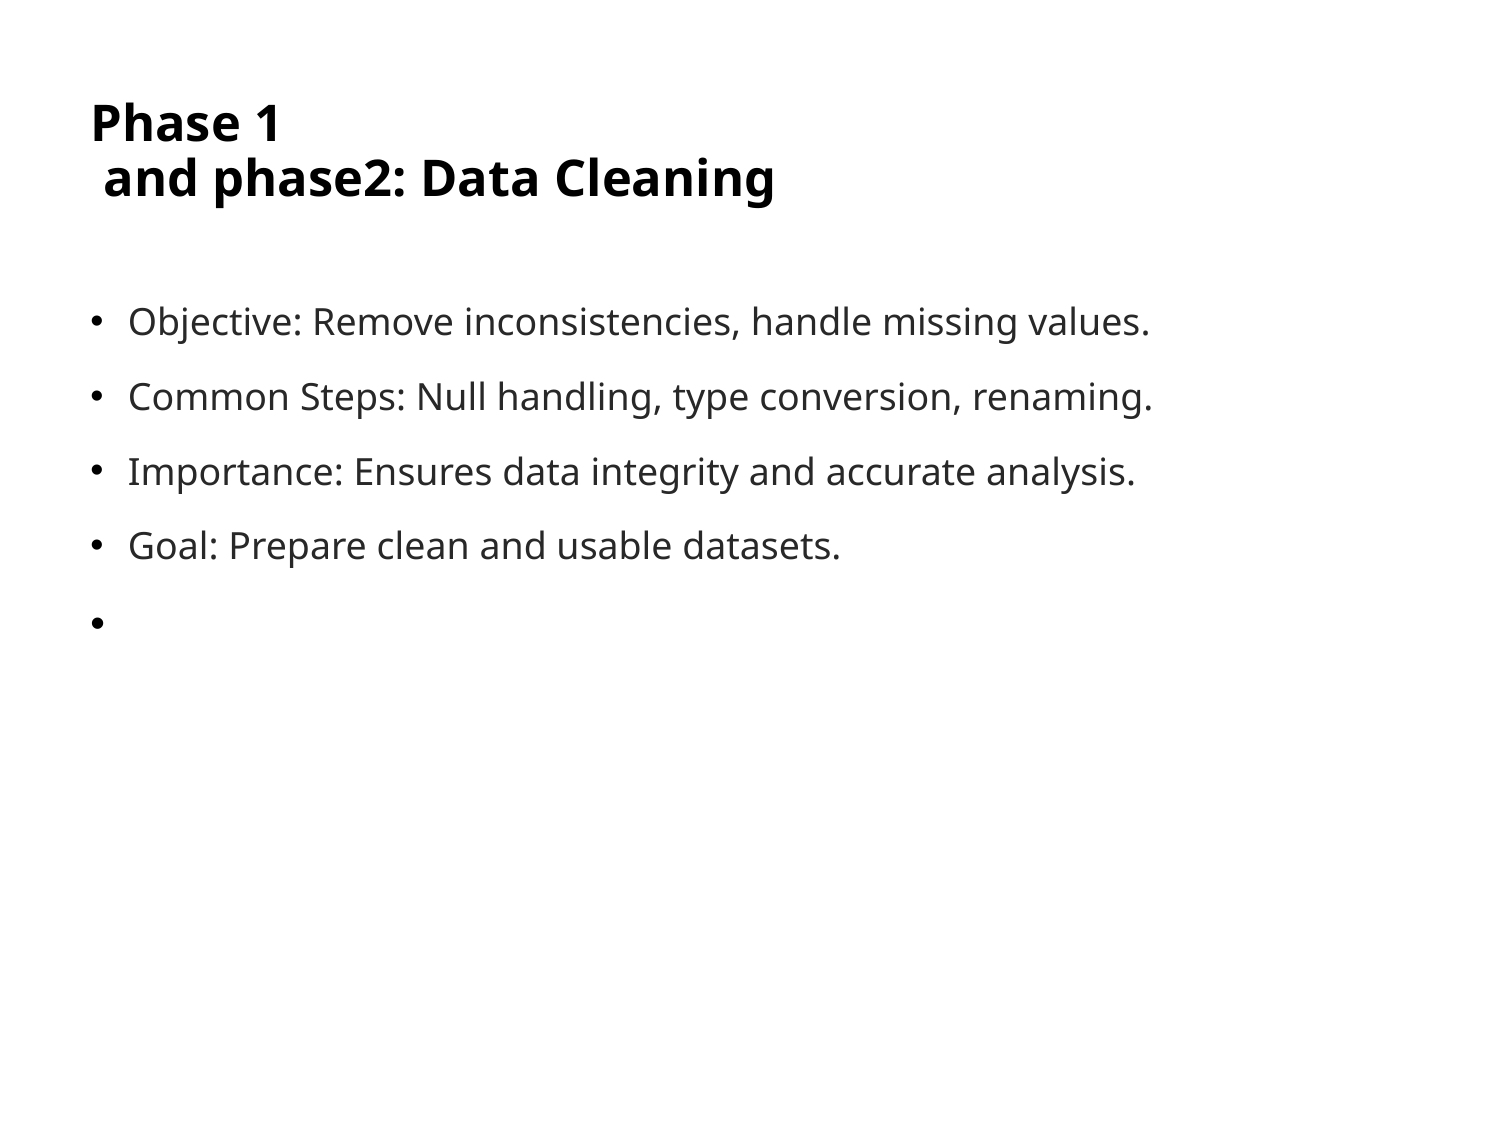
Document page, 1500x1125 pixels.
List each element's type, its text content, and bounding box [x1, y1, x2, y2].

list Objective: Remove inconsistencies, handle missing values. Common Steps: Null handling, type conversion, renaming. Importance: Ensures data integrity and accurate analysis. Goal: Prepare clean and usable datasets. [75, 281, 1387, 1036]
title Phase 1 and phase2: Data Cleaning [75, 90, 1387, 276]
